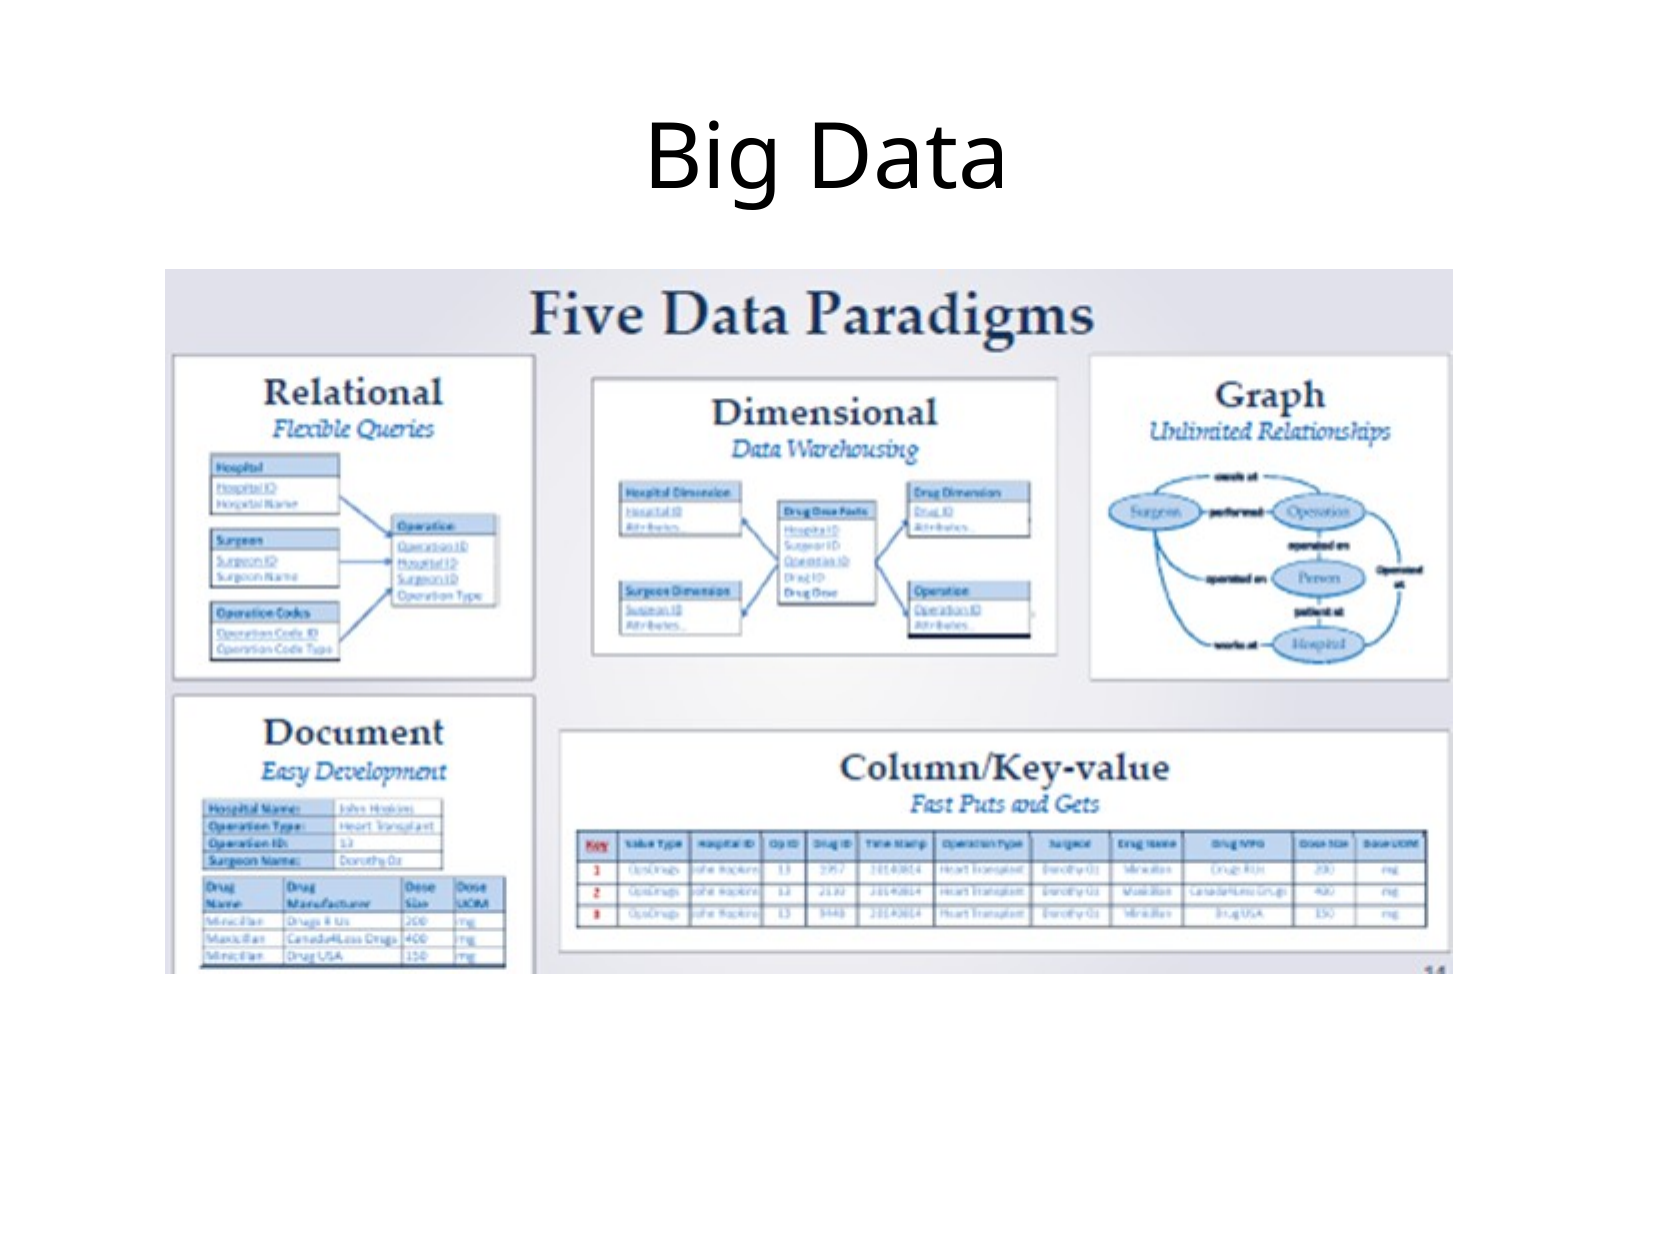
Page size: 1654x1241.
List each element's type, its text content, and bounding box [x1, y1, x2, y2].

title Big Data [82, 49, 1571, 257]
picture [165, 269, 1453, 974]
